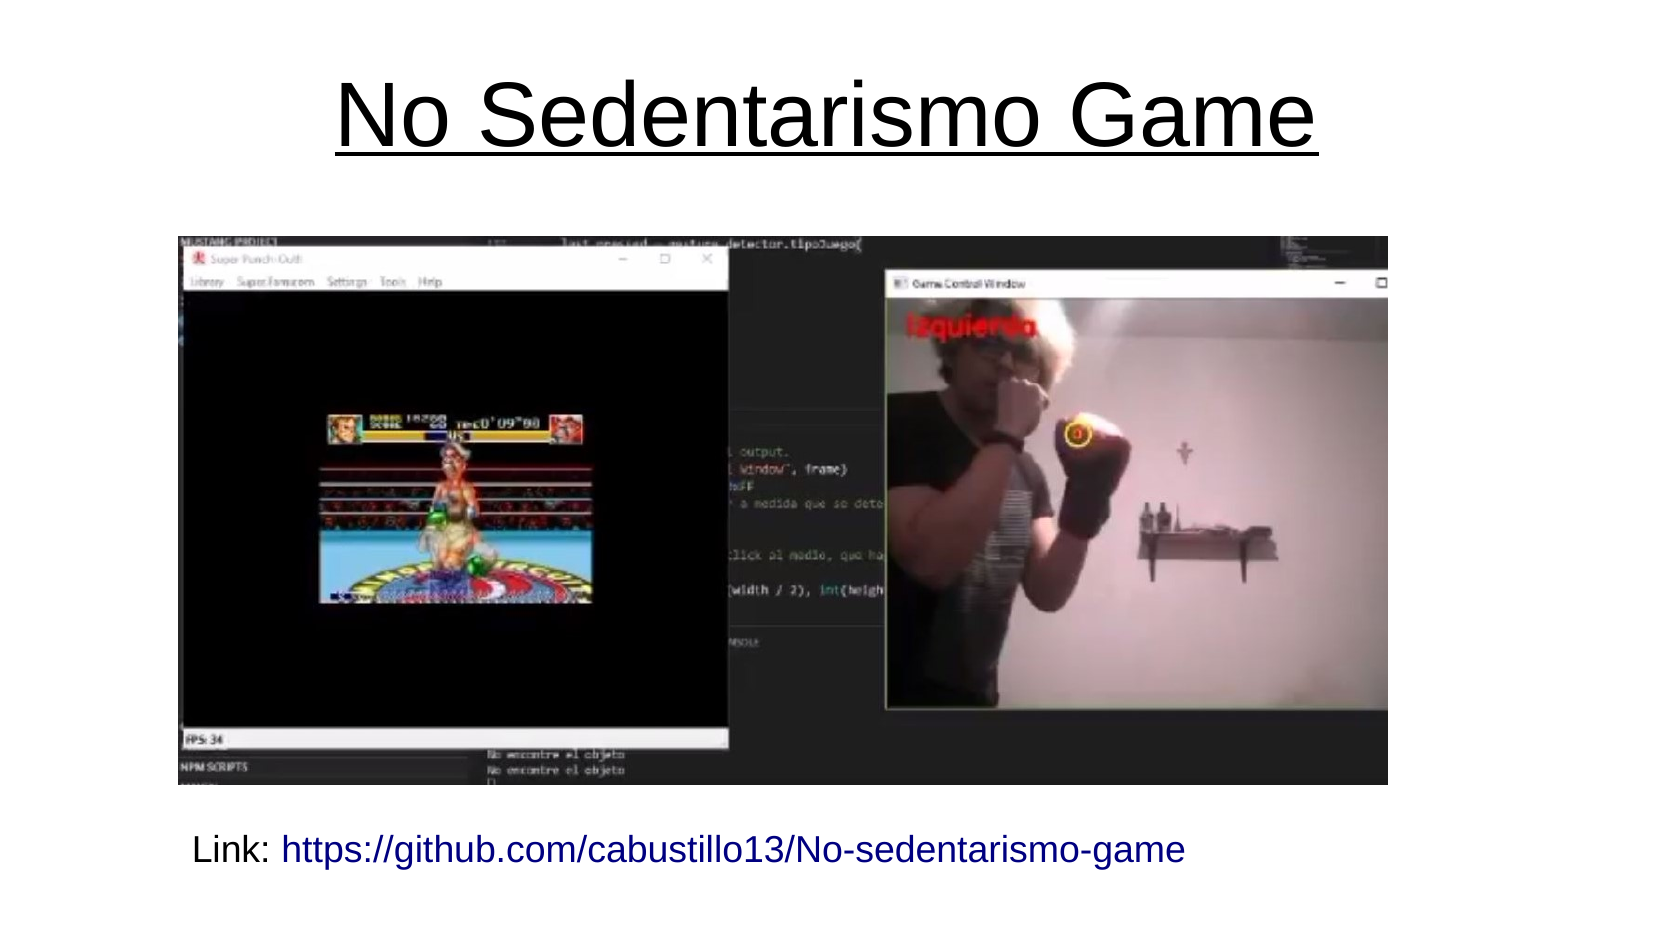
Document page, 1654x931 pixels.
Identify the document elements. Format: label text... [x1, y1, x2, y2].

title No Sedentarismo Game [82, 37, 1571, 193]
picture [178, 236, 1388, 786]
text_box Link: https://github.com/cabustillo13/No-sedentarismo-game [177, 820, 1388, 920]
